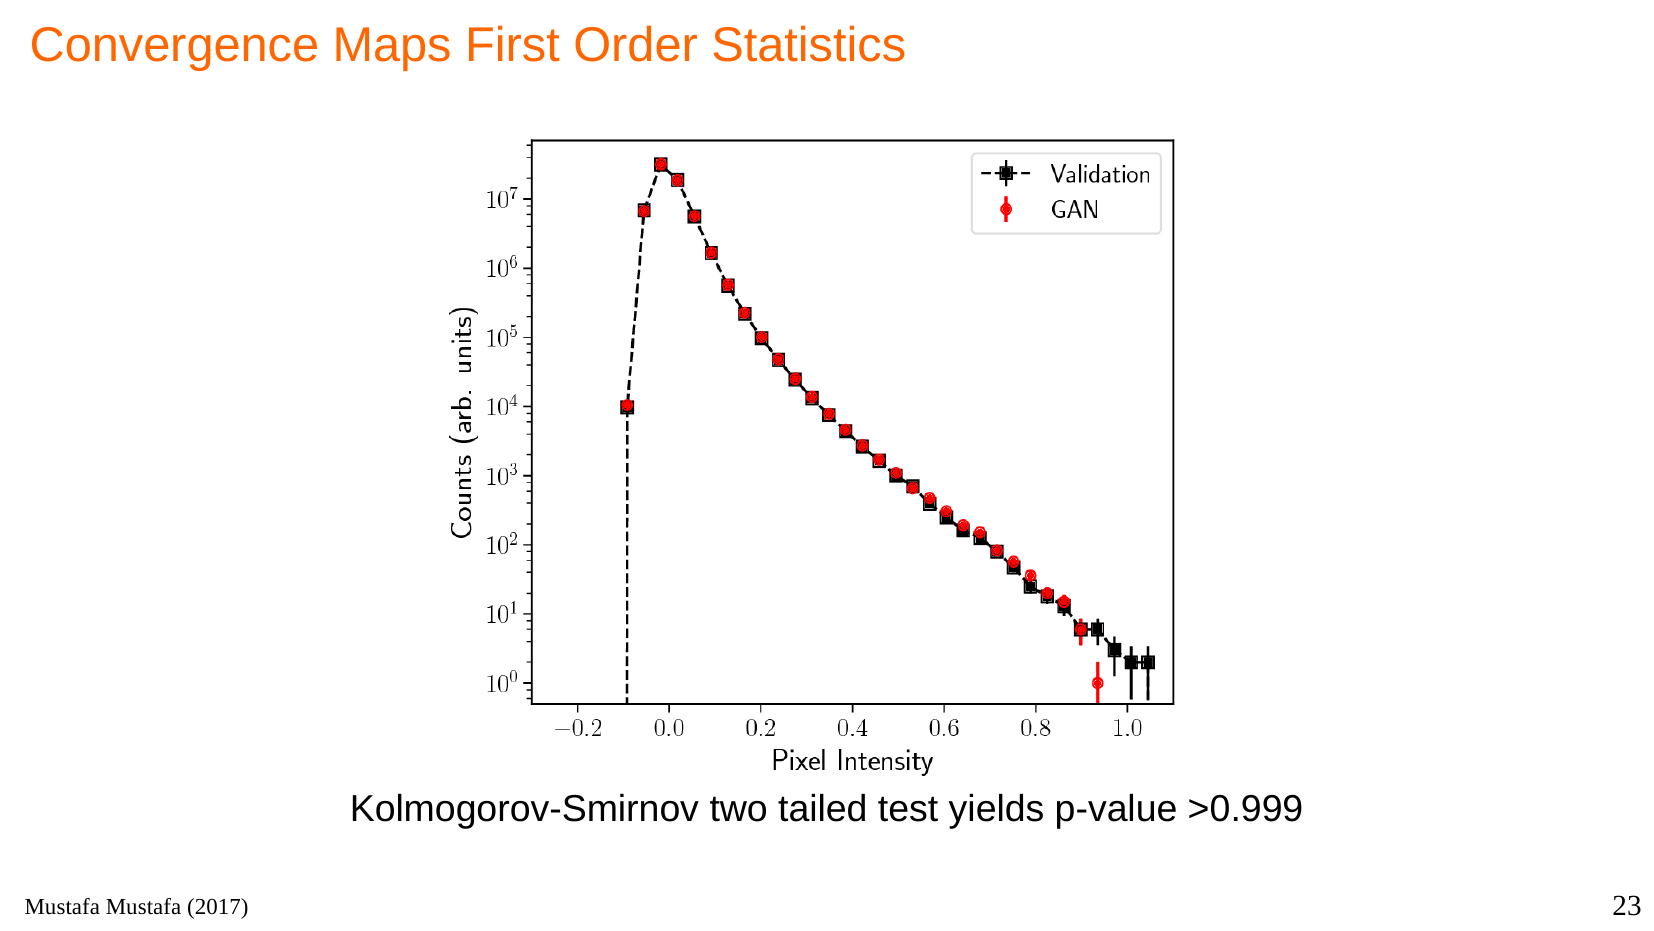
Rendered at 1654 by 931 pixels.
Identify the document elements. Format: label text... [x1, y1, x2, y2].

text_box Kolmogorov-Smirnov two tailed test yields p-value >0.999 [335, 780, 1319, 838]
picture [437, 119, 1193, 780]
title Convergence Maps First Order Statistics [29, 15, 1621, 74]
